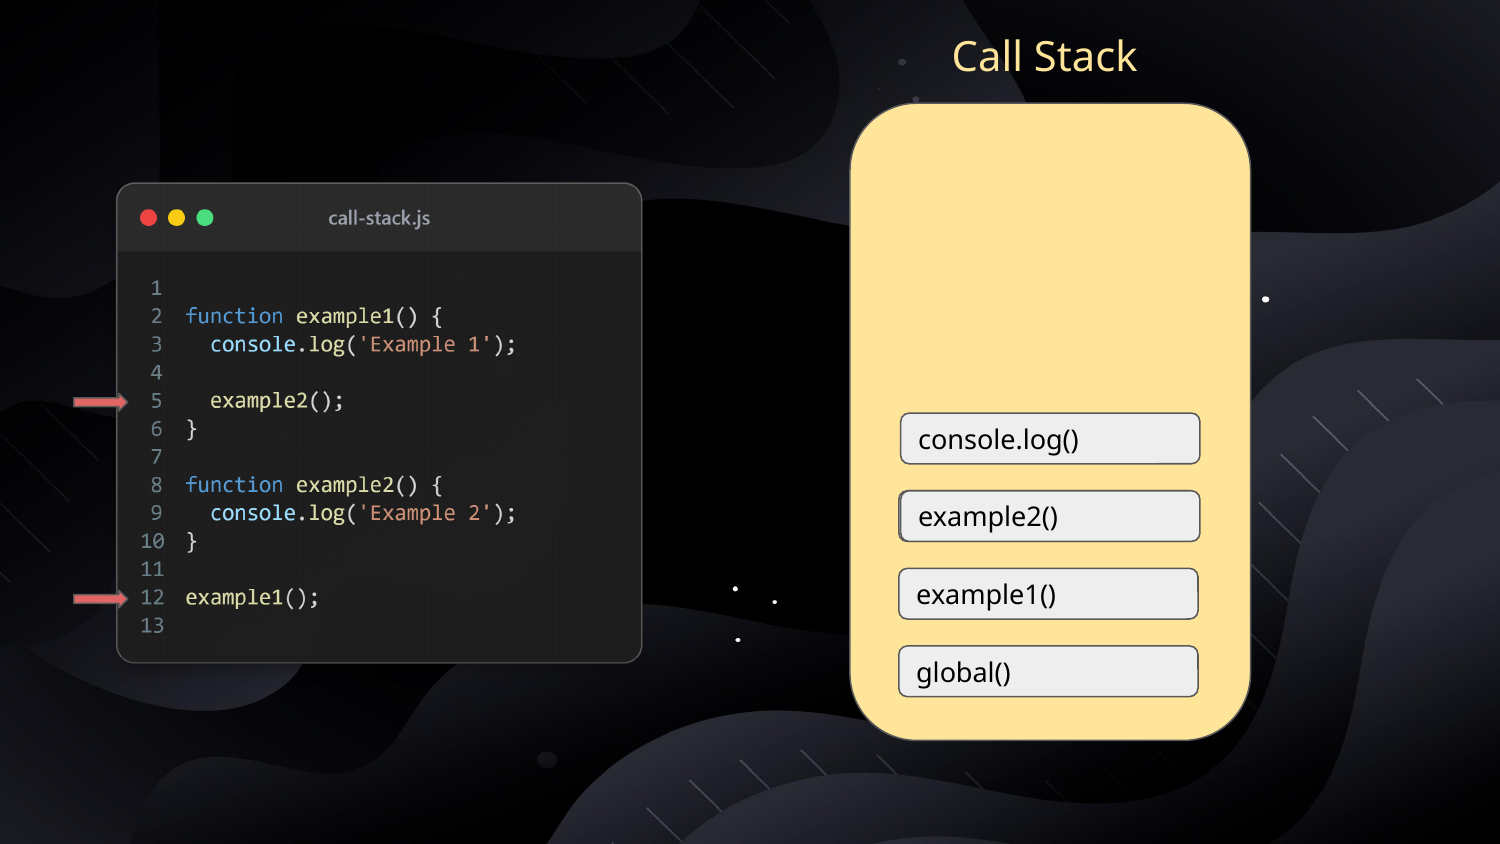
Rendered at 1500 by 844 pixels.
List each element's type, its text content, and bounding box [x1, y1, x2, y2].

text_box [73, 590, 128, 608]
text_box [849, 103, 1251, 741]
text_box example1() [898, 568, 1199, 620]
text_box global() [898, 645, 1199, 697]
text_box [73, 393, 128, 411]
text_box Call Stack [903, 19, 1186, 89]
picture [0, 0, 1500, 844]
text_box example2() [900, 490, 1200, 542]
text_box console.log() [900, 413, 1200, 464]
